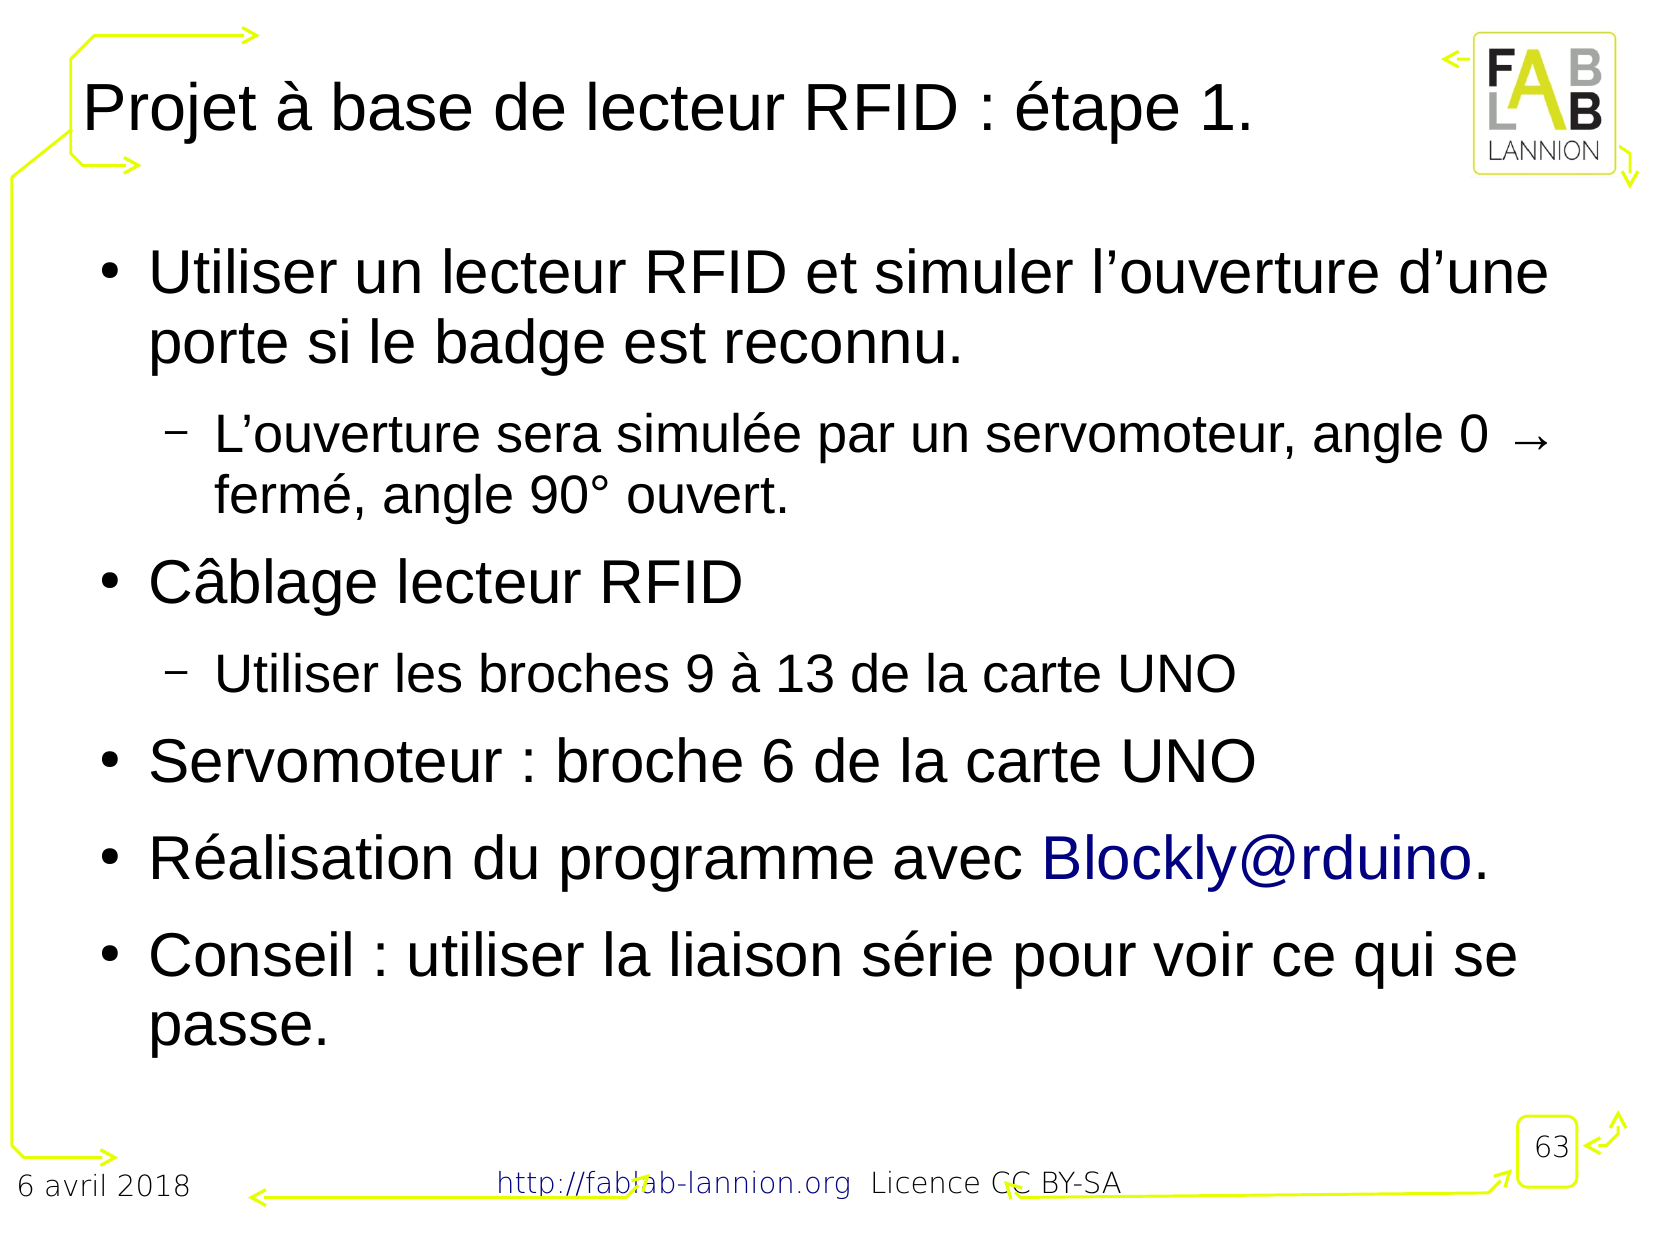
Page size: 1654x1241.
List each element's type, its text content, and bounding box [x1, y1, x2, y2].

title Projet à base de lecteur RFID : étape 1. [82, 49, 1441, 166]
list Utiliser un lecteur RFID et simuler l’ouverture d’une porte si le badge est reconnu. L’ouverture sera simulée par un servomoteur, angle 0 → fermé, angle 90° ouvert. Câblage lecteur RFID Utiliser les broches 9 à 13 de la carte UNO Servomoteur : broche 6 de la carte UNO Réalisation du programme avec Blockly@rduino. Conseil : utiliser la liaison série pour voir ce qui se passe. [82, 237, 1571, 1075]
picture [1470, 29, 1619, 178]
